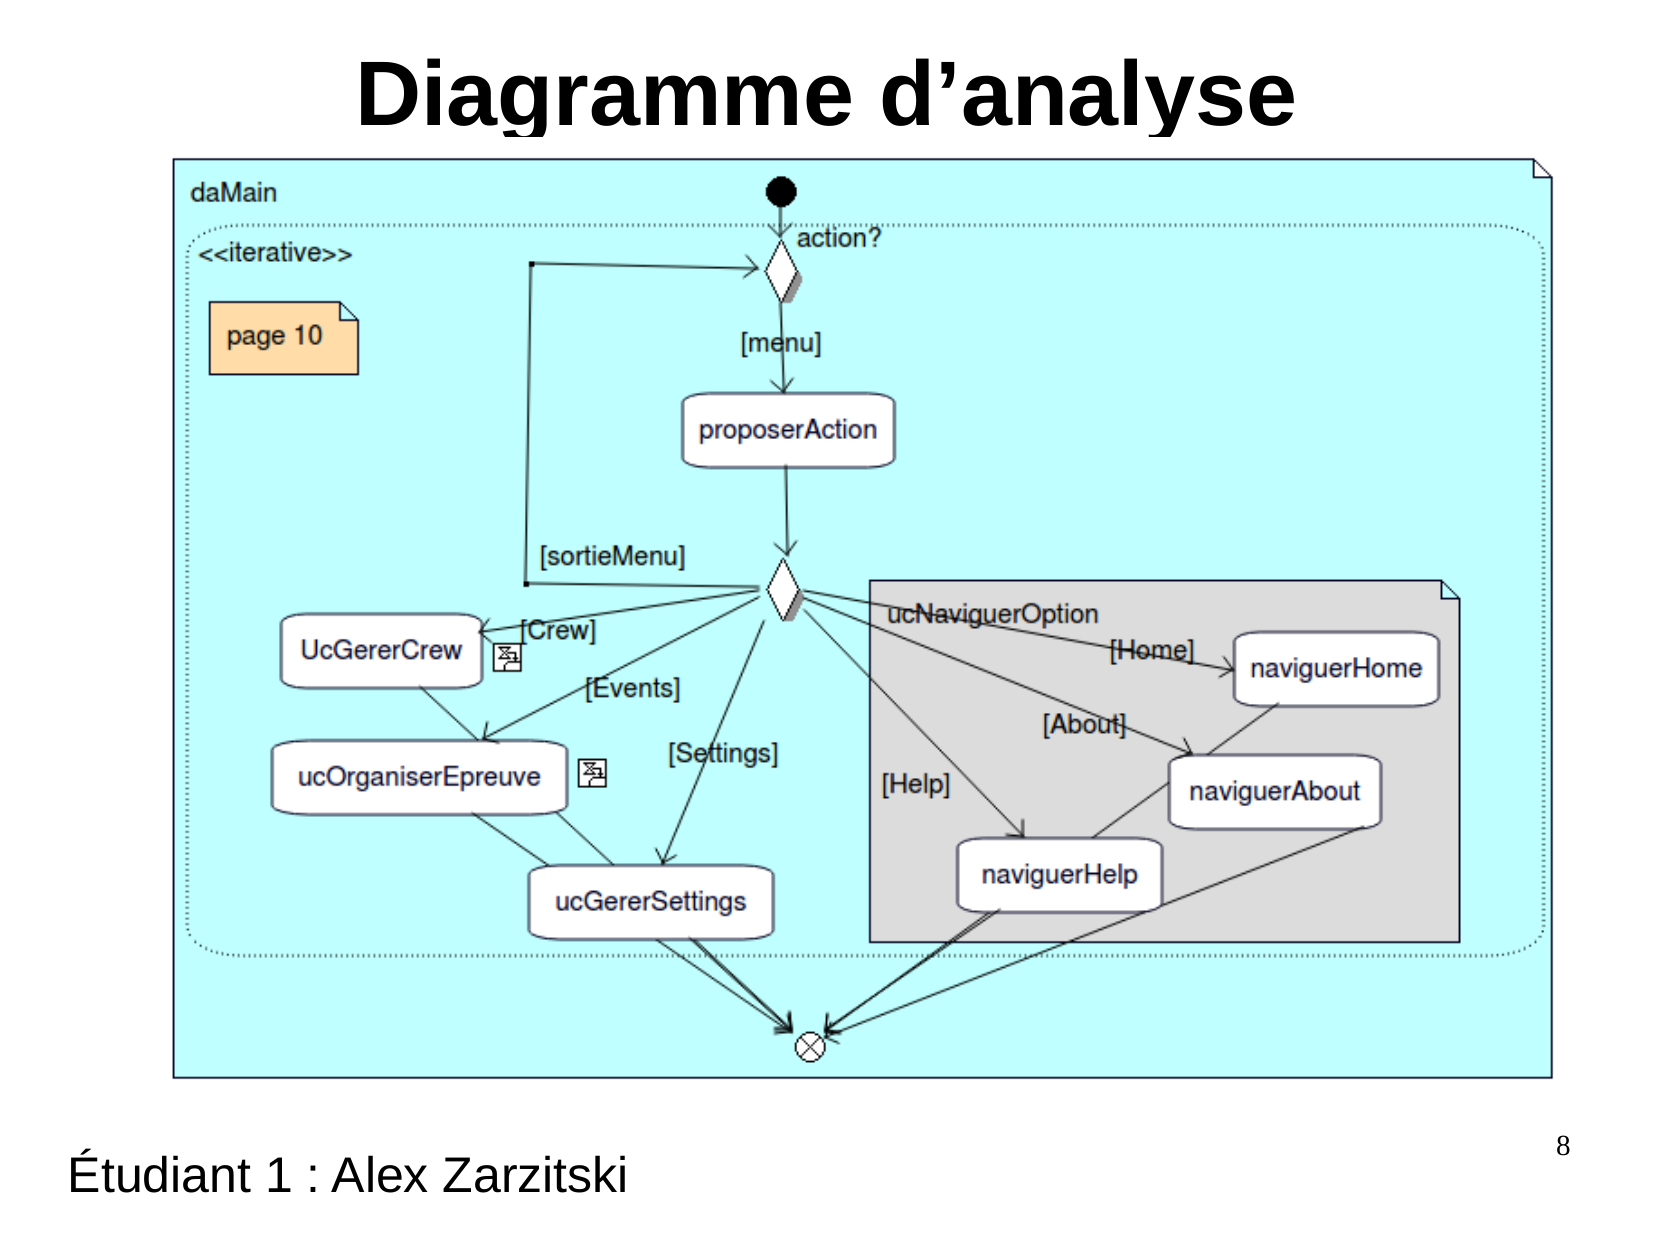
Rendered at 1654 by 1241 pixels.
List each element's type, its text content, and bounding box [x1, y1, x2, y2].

title Diagramme d’analyse [82, 0, 1571, 137]
picture [70, 137, 1573, 1099]
text_box Étudiant 1 : Alex Zarzitski [53, 1139, 650, 1211]
